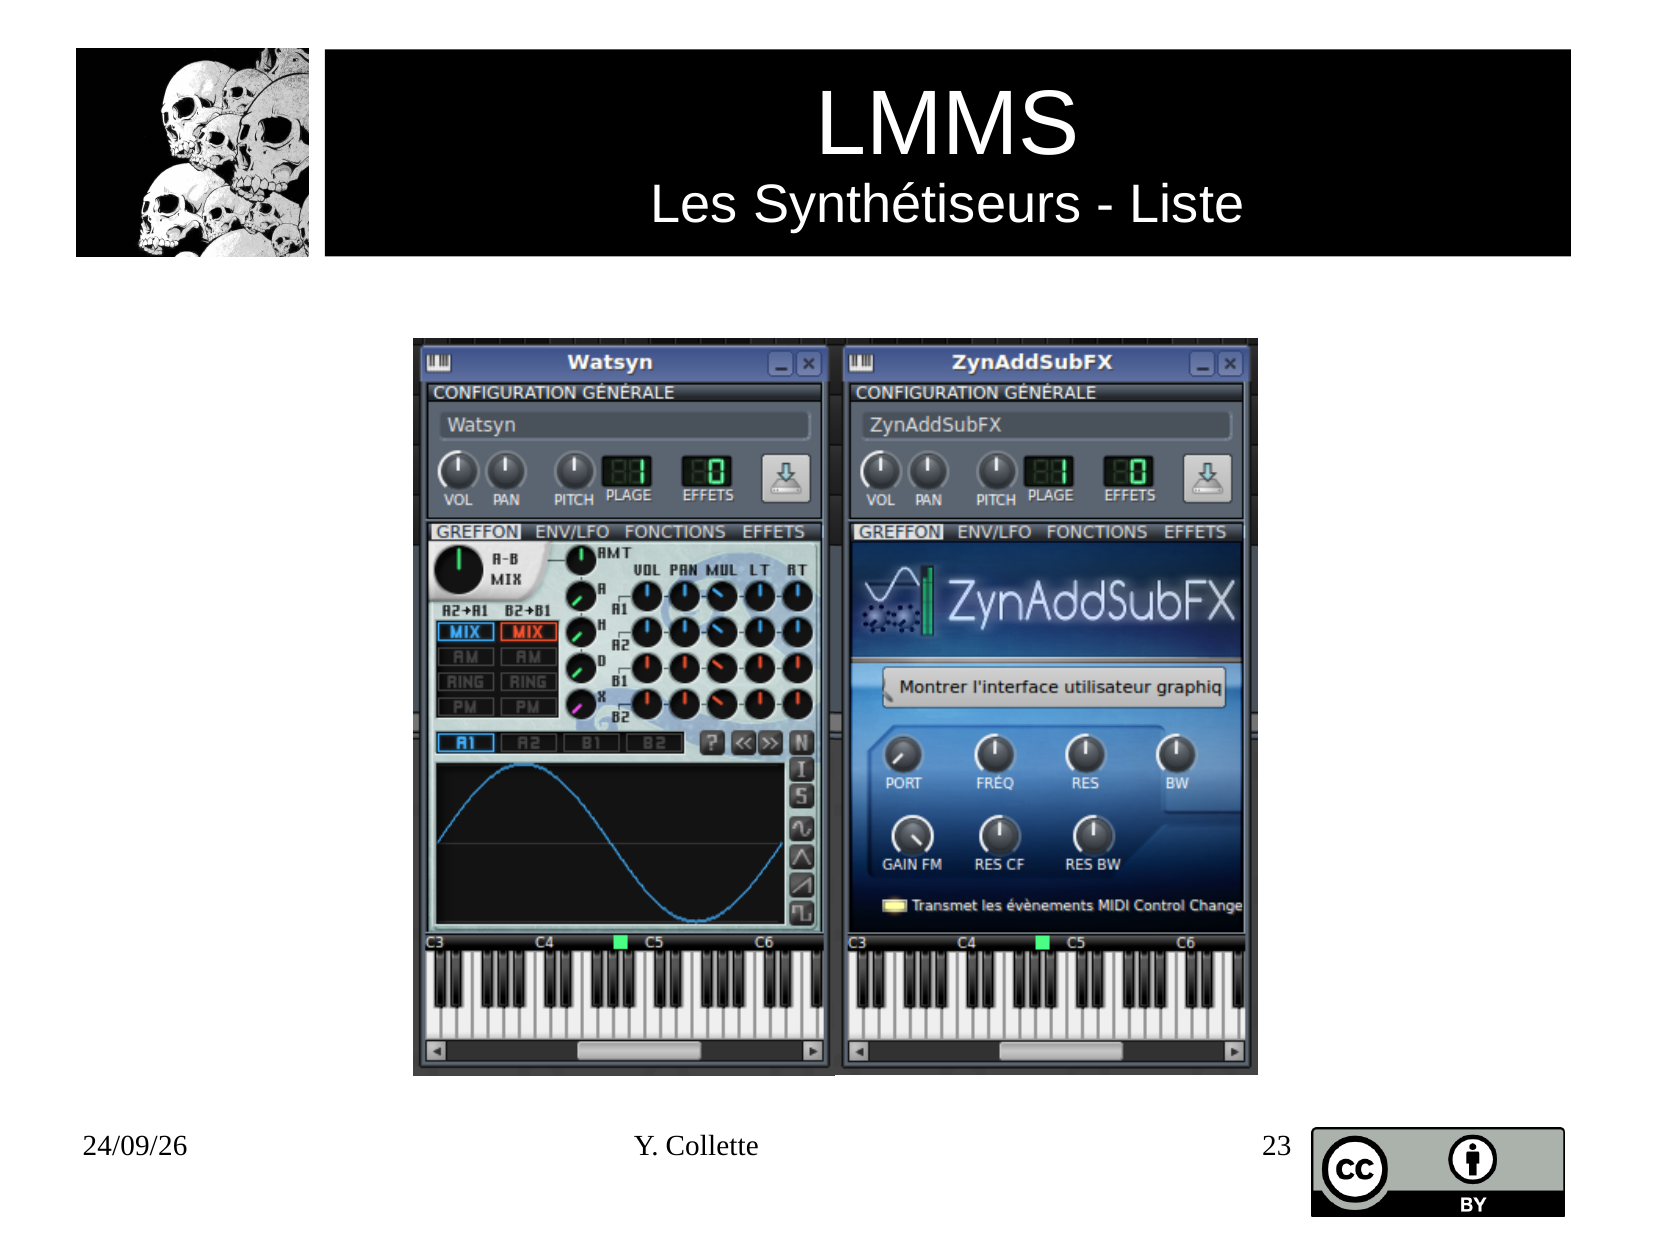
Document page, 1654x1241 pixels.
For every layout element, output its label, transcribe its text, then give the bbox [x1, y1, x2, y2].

picture [76, 48, 309, 257]
picture [413, 338, 1258, 1076]
picture [1311, 1127, 1565, 1217]
title LMMS Les Synthétiseurs - Liste [324, 49, 1571, 257]
